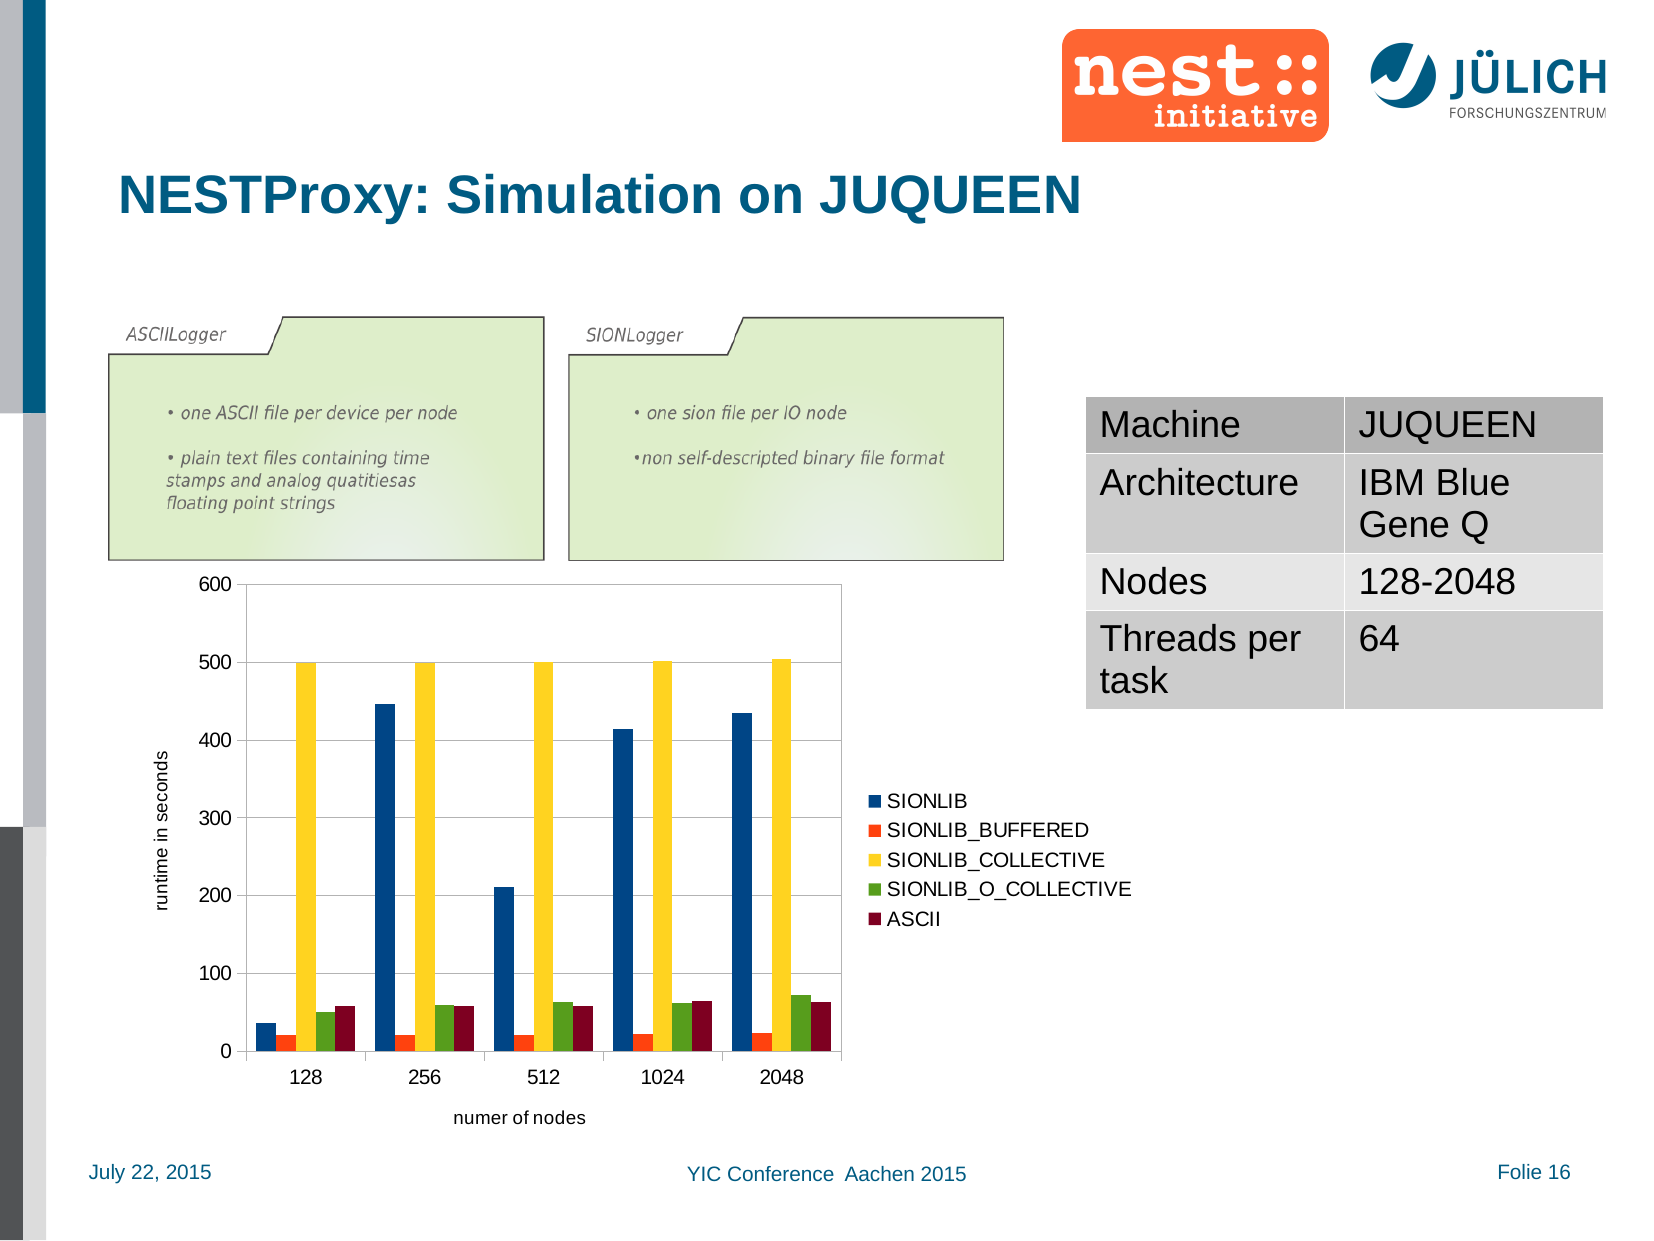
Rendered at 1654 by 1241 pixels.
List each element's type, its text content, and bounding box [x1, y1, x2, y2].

table_header JUQUEEN [1345, 397, 1603, 453]
table_cell Nodes [1086, 554, 1344, 610]
picture [1369, 41, 1606, 106]
picture [1062, 29, 1329, 142]
table_cell IBM Blue Gene Q [1345, 454, 1603, 553]
title NESTProxy: Simulation on JUQUEEN [118, 106, 1607, 284]
picture [108, 316, 1004, 562]
text_box YIC Conference Aachen 2015 [398, 1155, 1255, 1194]
table_header Machine [1086, 397, 1344, 453]
table_cell 128-2048 [1345, 554, 1603, 610]
table_cell Threads per task [1086, 611, 1344, 709]
chart [118, 561, 1152, 1160]
table_cell Architecture [1086, 454, 1344, 553]
table_cell 64 [1345, 611, 1603, 709]
